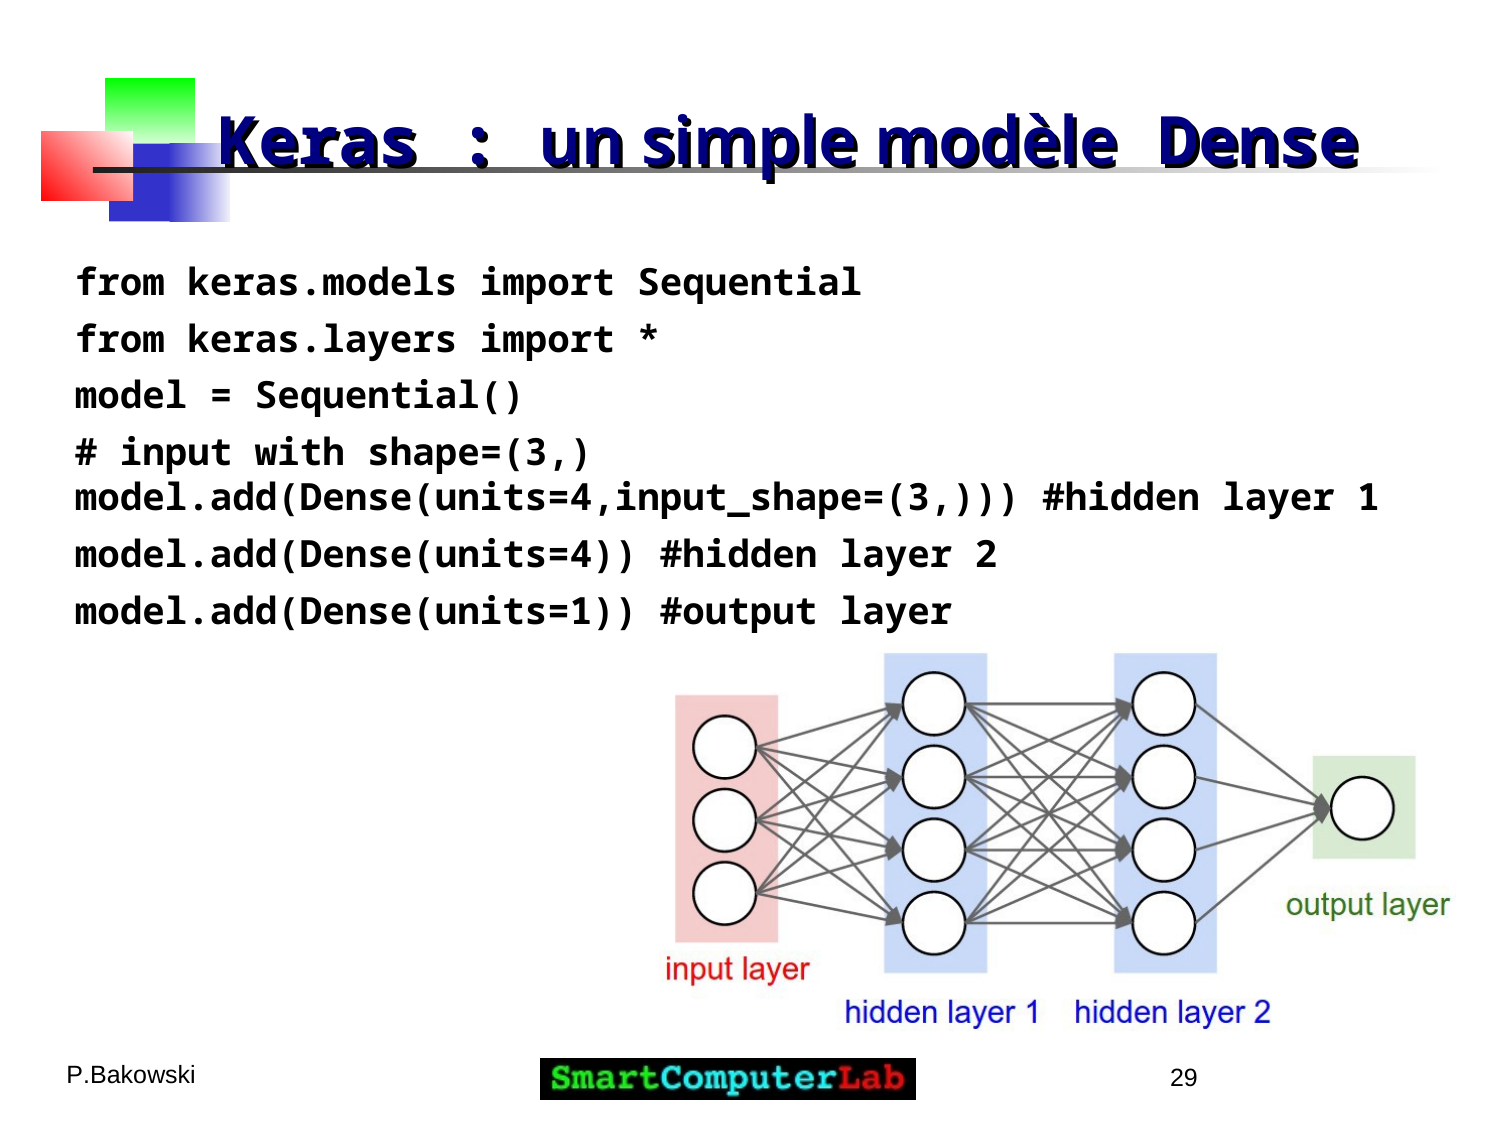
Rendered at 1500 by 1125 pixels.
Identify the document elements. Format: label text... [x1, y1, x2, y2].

picture [659, 646, 1456, 1036]
text_box from keras.models import Sequential from keras.layers import * model = Sequential() # input with shape=(3,) model.add(Dense(units=4,input_shape=(3,))) #hidden layer 1 model.add(Dense(units=4)) #hidden layer 2 model.add(Dense(units=1)) #output layer [60, 250, 1456, 646]
picture [540, 1058, 916, 1100]
title Keras : un simple modèle Dense [203, 90, 1456, 186]
